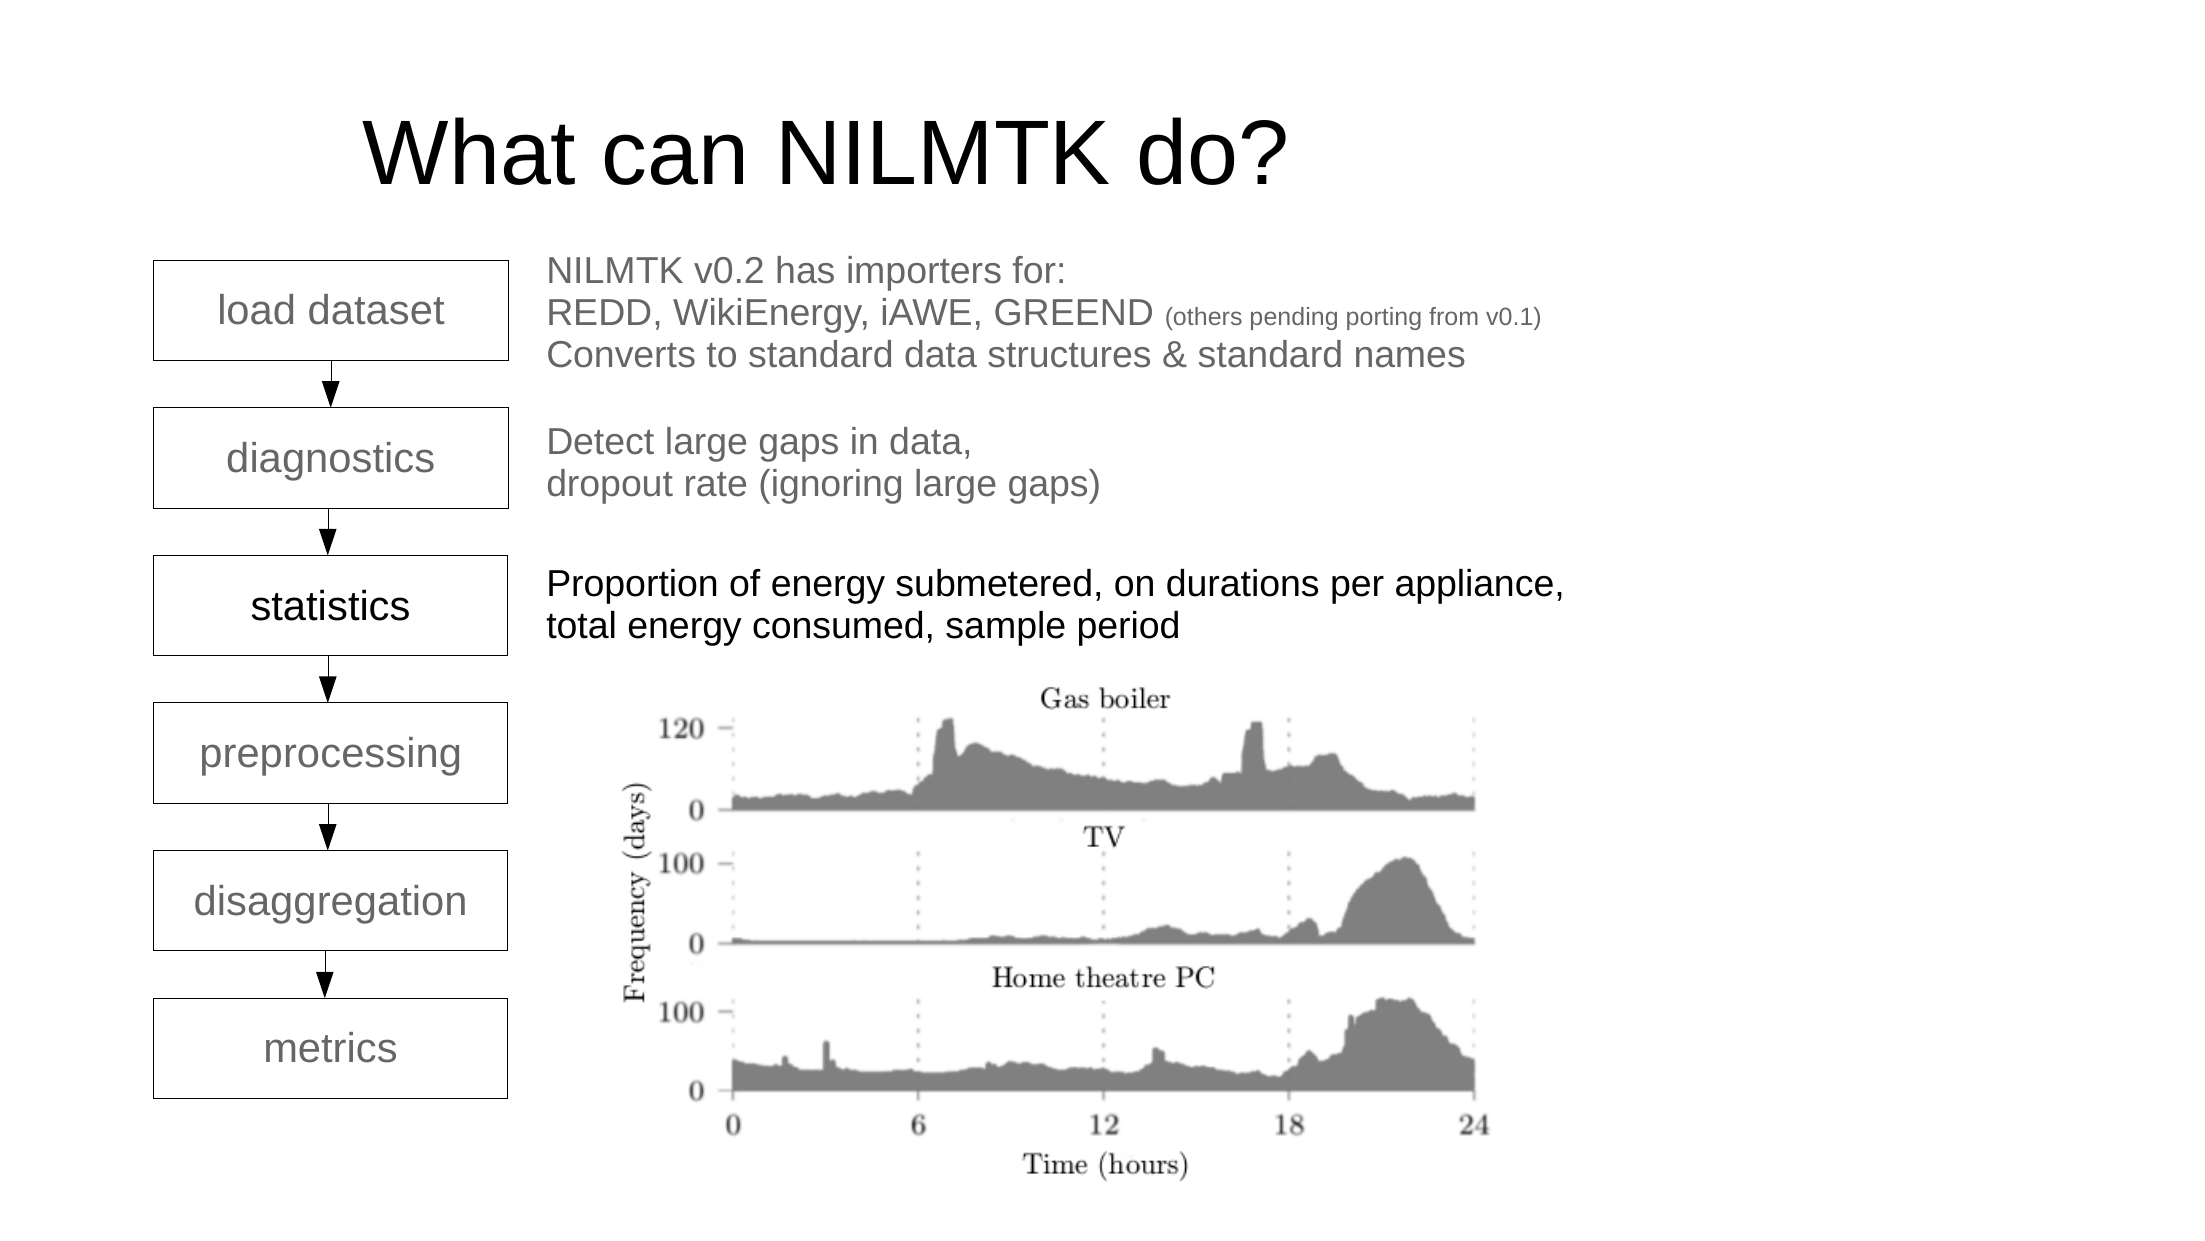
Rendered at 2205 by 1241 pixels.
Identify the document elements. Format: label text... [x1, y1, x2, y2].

text_box Proportion of energy submetered, on durations per appliance, total energy consumed, sample period [531, 555, 1591, 654]
text_box disaggregation [153, 850, 508, 951]
text_box NILMTK v0.2 has importers for: REDD, WikiEnergy, iAWE, GREEND (others pending porting from v0.1) Converts to standard data structures & standard names [531, 242, 1558, 383]
text_box metrics [153, 998, 508, 1099]
title What can NILMTK do? [82, 49, 1571, 257]
text_box preprocessing [153, 702, 508, 804]
text_box Detect large gaps in data, dropout rate (ignoring large gaps) [531, 413, 1117, 513]
text_box load dataset [153, 260, 509, 361]
text_box statistics [153, 555, 508, 656]
picture [587, 662, 1512, 1193]
text_box diagnostics [153, 407, 509, 509]
